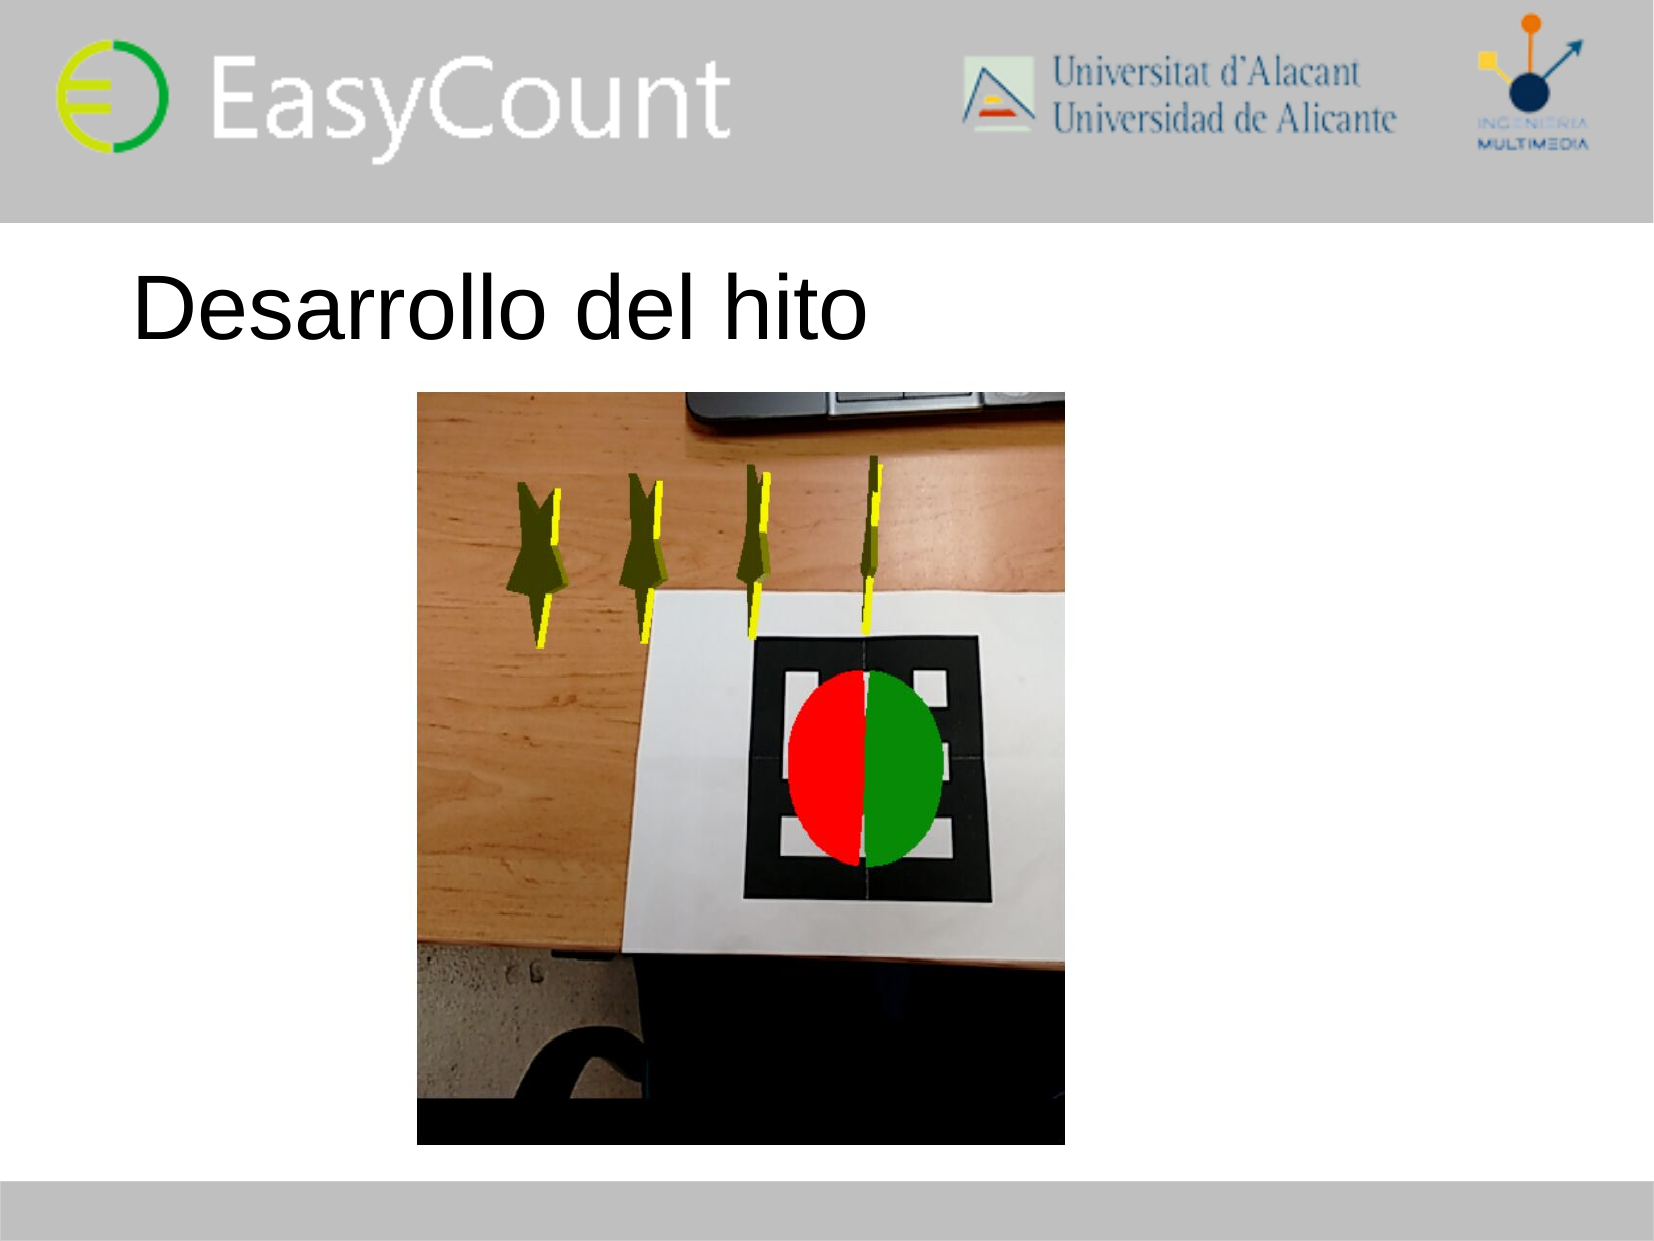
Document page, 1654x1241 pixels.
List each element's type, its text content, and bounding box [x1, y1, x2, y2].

text_box Desarrollo del hito [116, 248, 886, 367]
picture [407, 381, 1187, 1164]
picture [0, 0, 1654, 223]
text_box [0, 1181, 1654, 1241]
